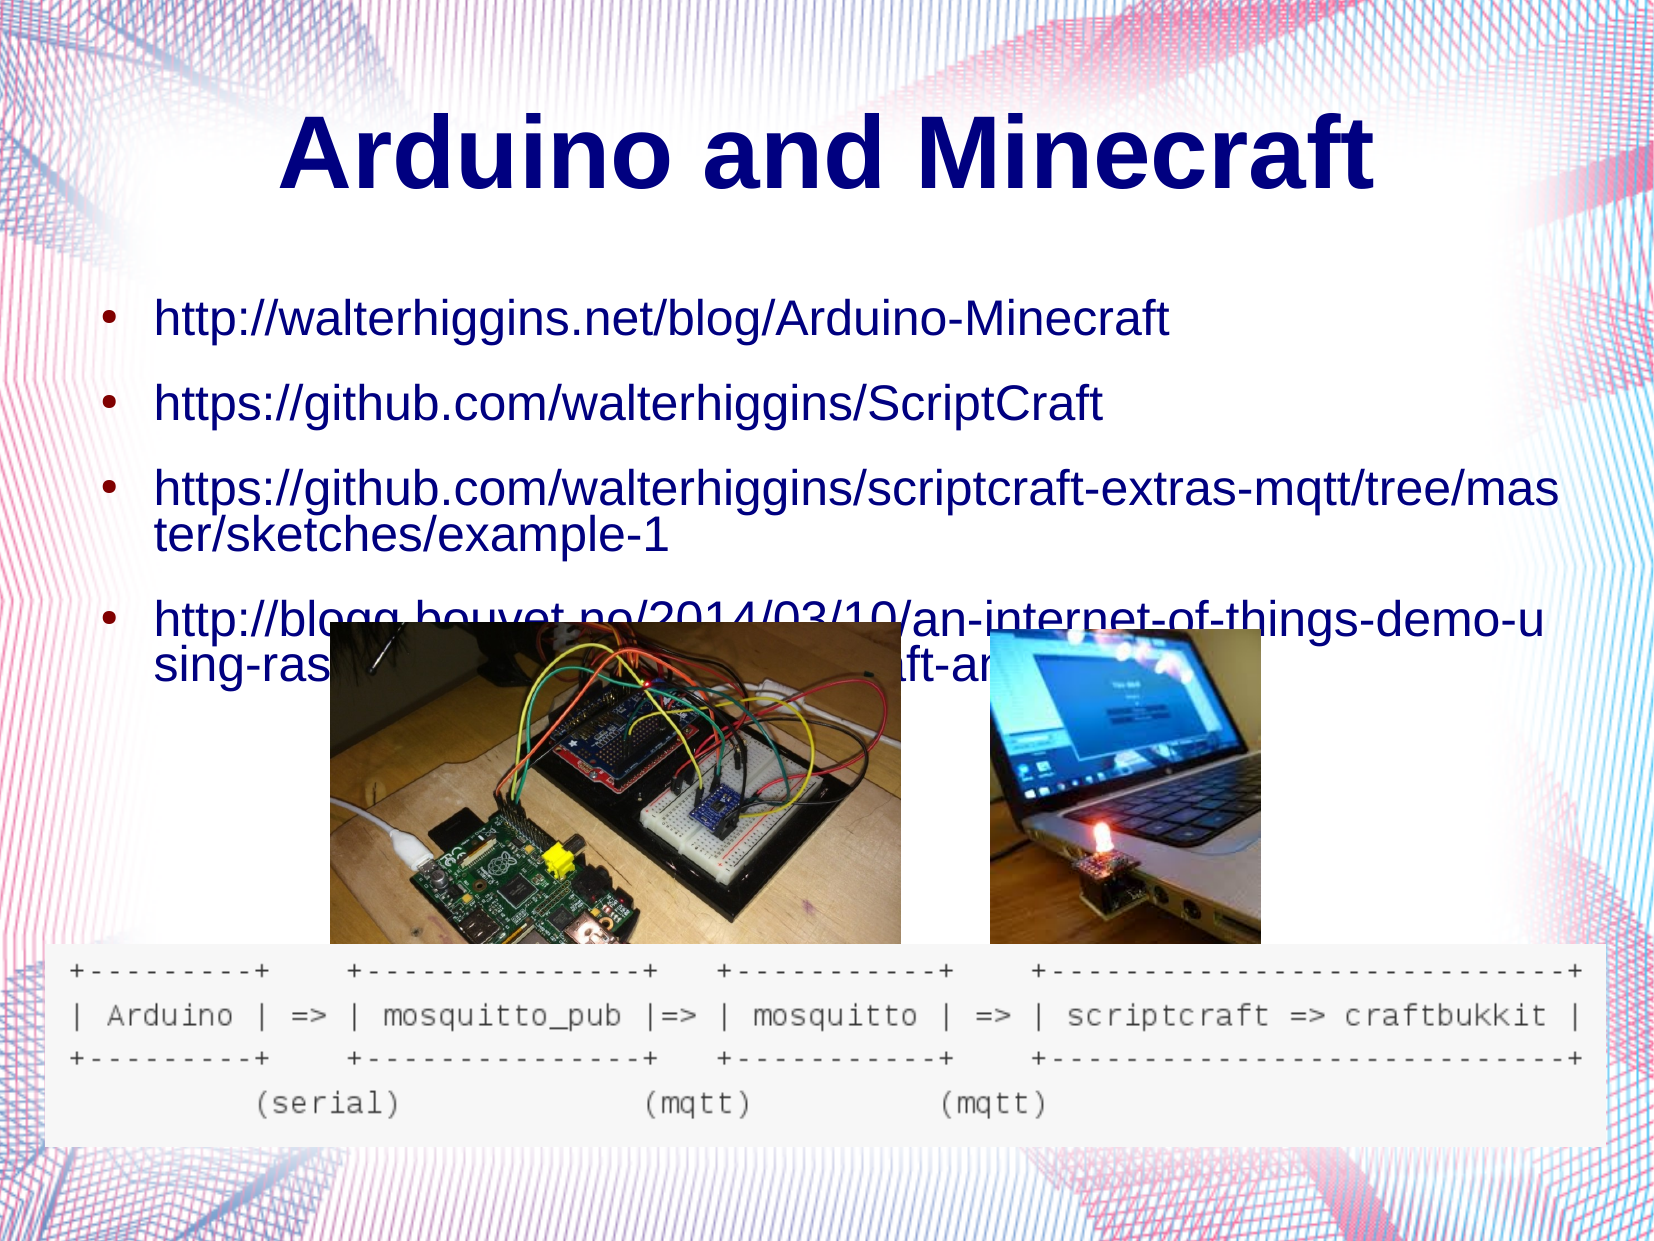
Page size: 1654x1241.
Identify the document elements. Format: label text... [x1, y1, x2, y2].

picture [0, 0, 1654, 1241]
title Arduino and Minecraft [82, 49, 1571, 257]
list http://walterhiggins.net/blog/Arduino-Minecraft https://github.com/walterhiggins/ScriptCraft https://github.com/walterhiggins/scriptcraft-extras-mqtt/tree/master/sketches/example-1 http://blogg.bouvet.no/2014/03/10/an-internet-of-things-demo-using-raspberry-pi-arduino-minecraft-and-mqtt/ [82, 290, 1571, 944]
